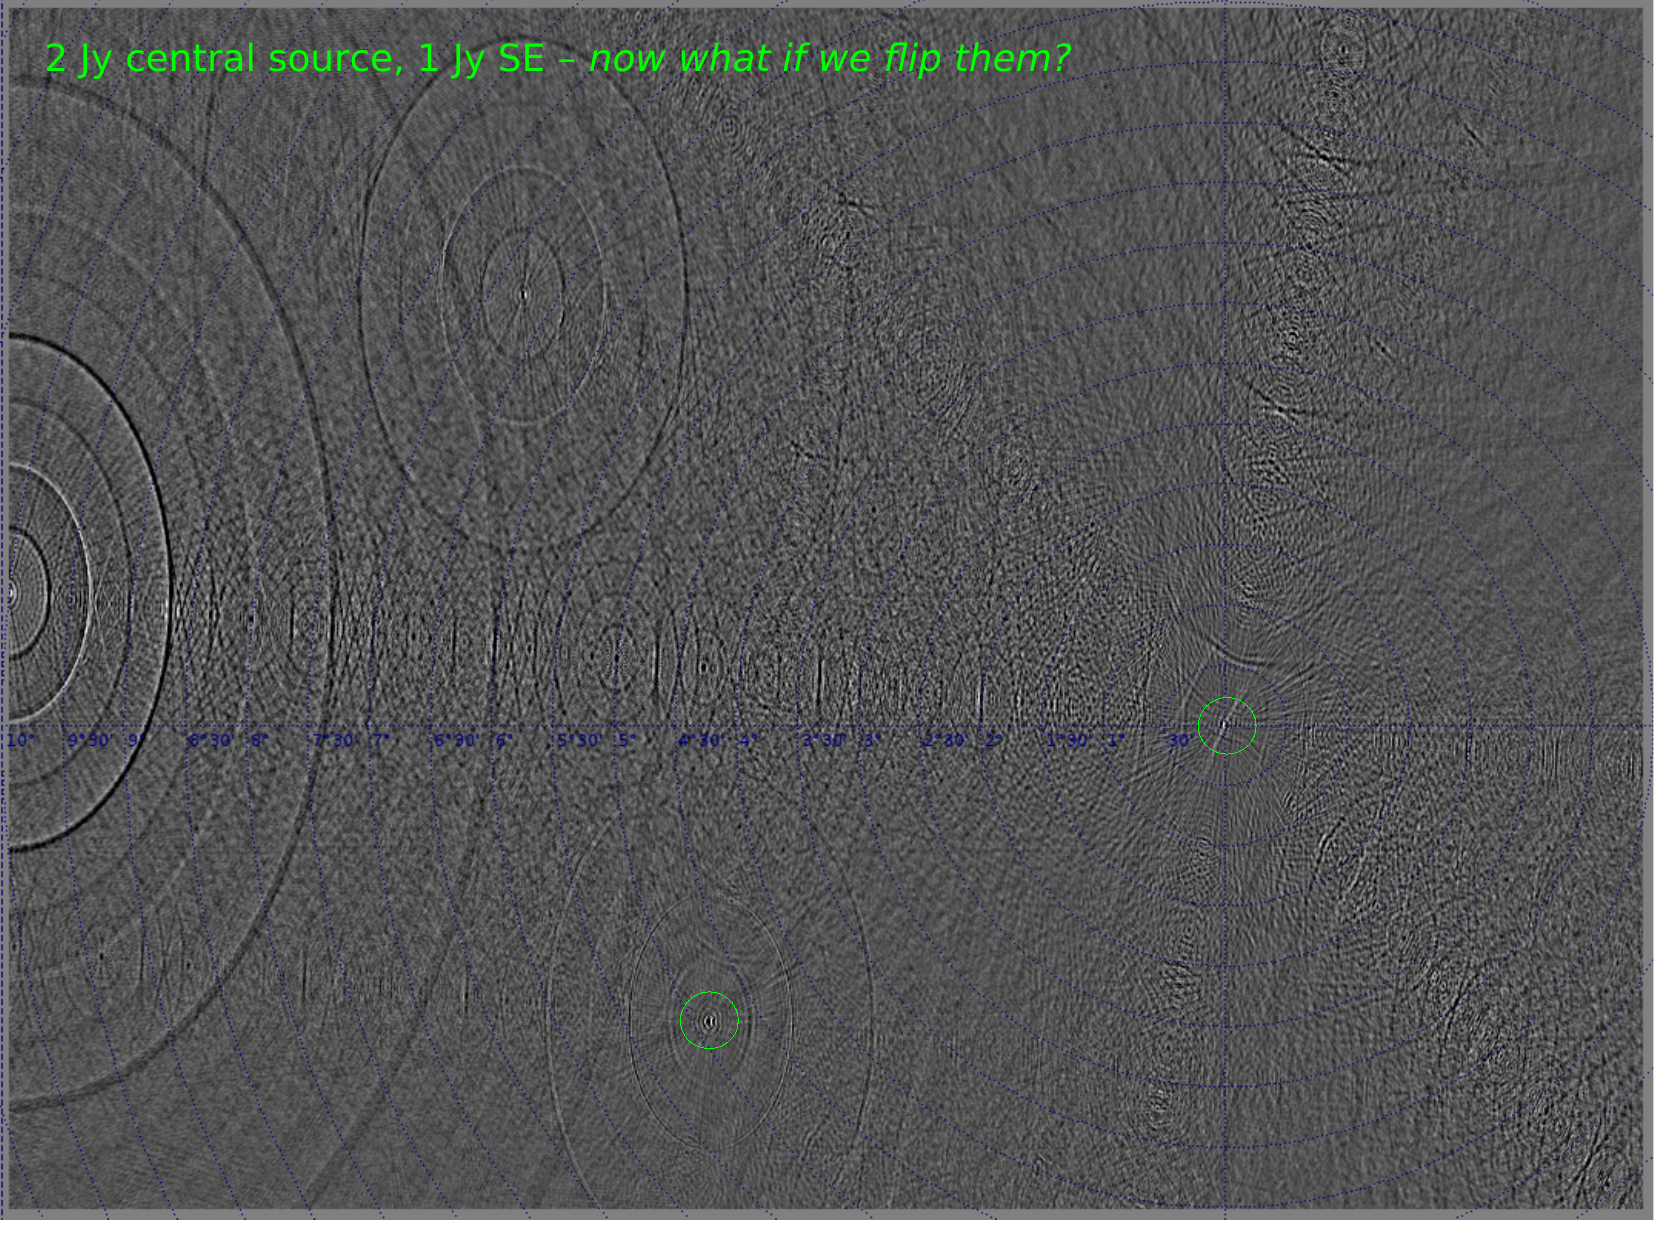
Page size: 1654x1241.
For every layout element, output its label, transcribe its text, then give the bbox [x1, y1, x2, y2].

text_box 2 Jy central source, 1 Jy SE – now what if we flip them? [29, 29, 1625, 88]
picture [0, 0, 1654, 1220]
